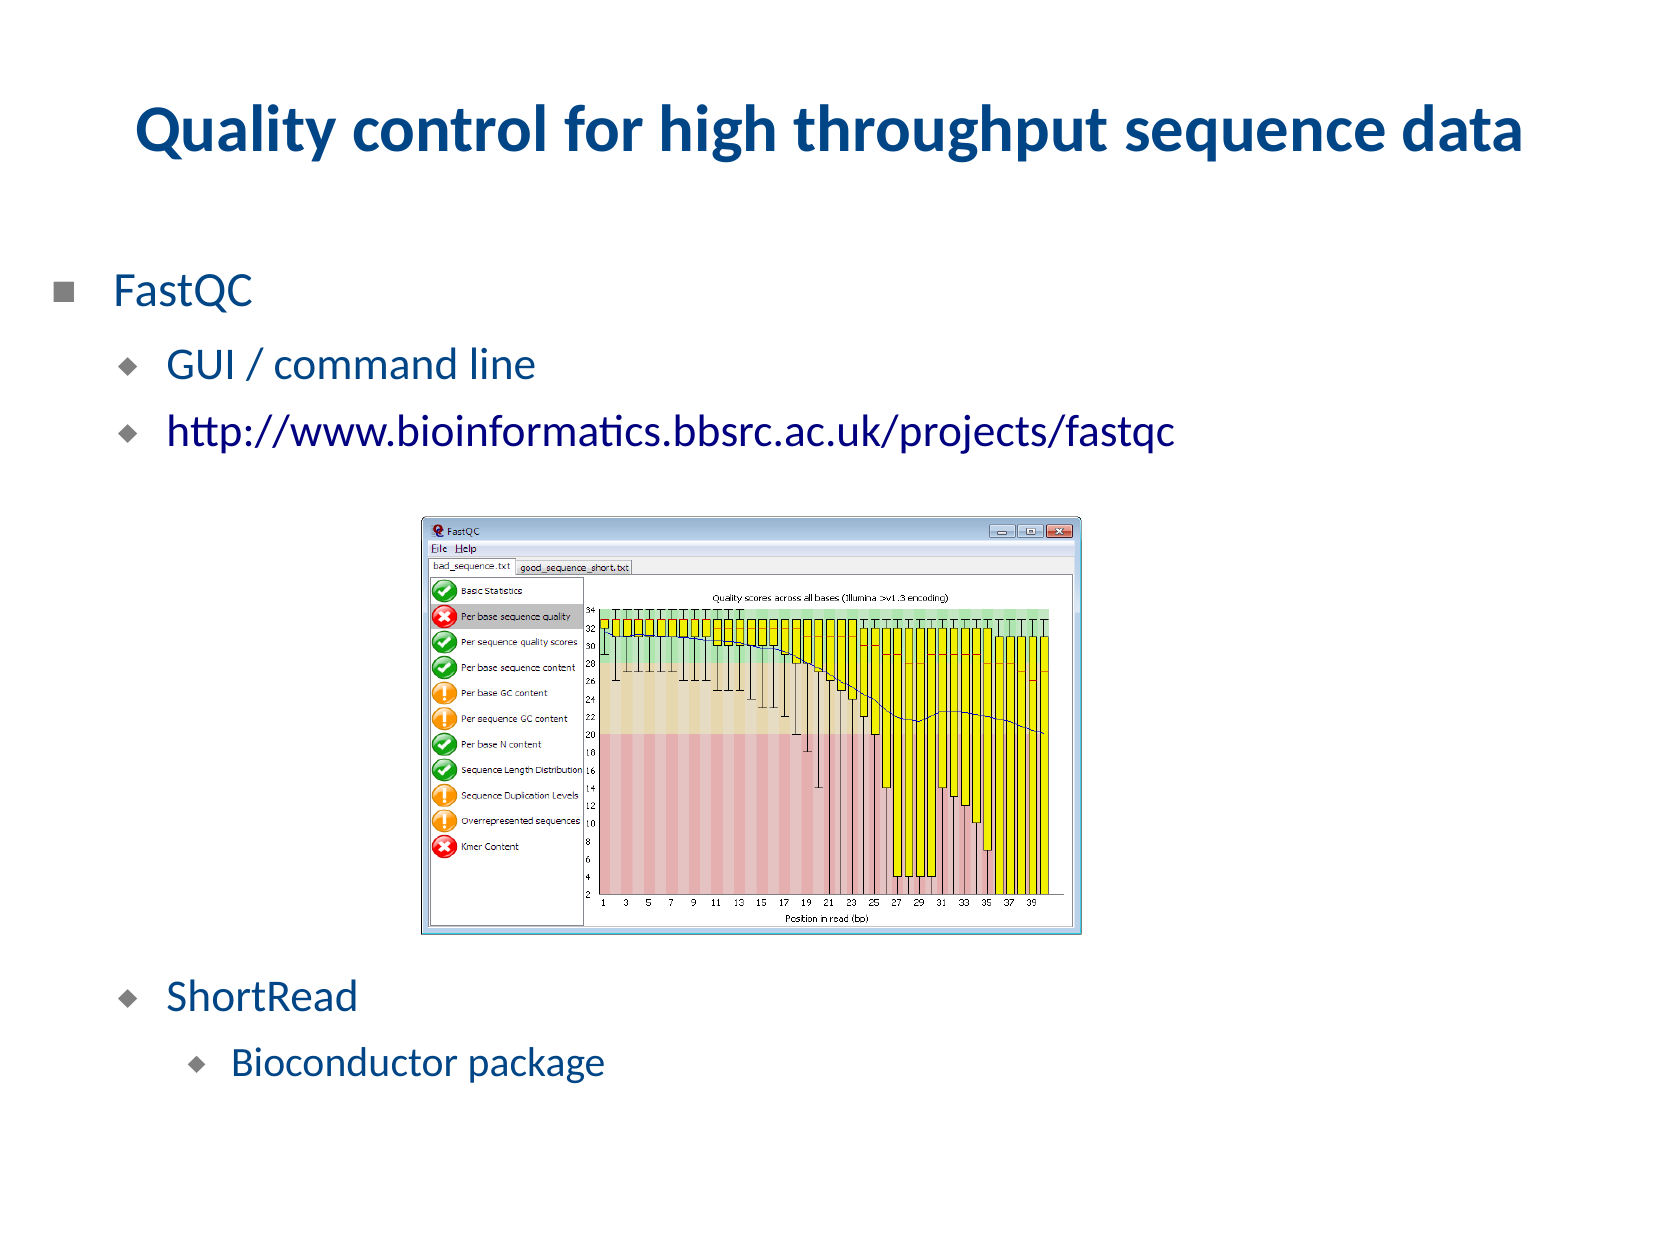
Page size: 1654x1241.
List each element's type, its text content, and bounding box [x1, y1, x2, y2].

title Quality control for high throughput sequence data [86, 56, 1576, 213]
list FastQC GUI / command line http://www.bioinformatics.bbsrc.ac.uk/projects/fastqc ShortRead Bioconductor package [37, 269, 1526, 1088]
